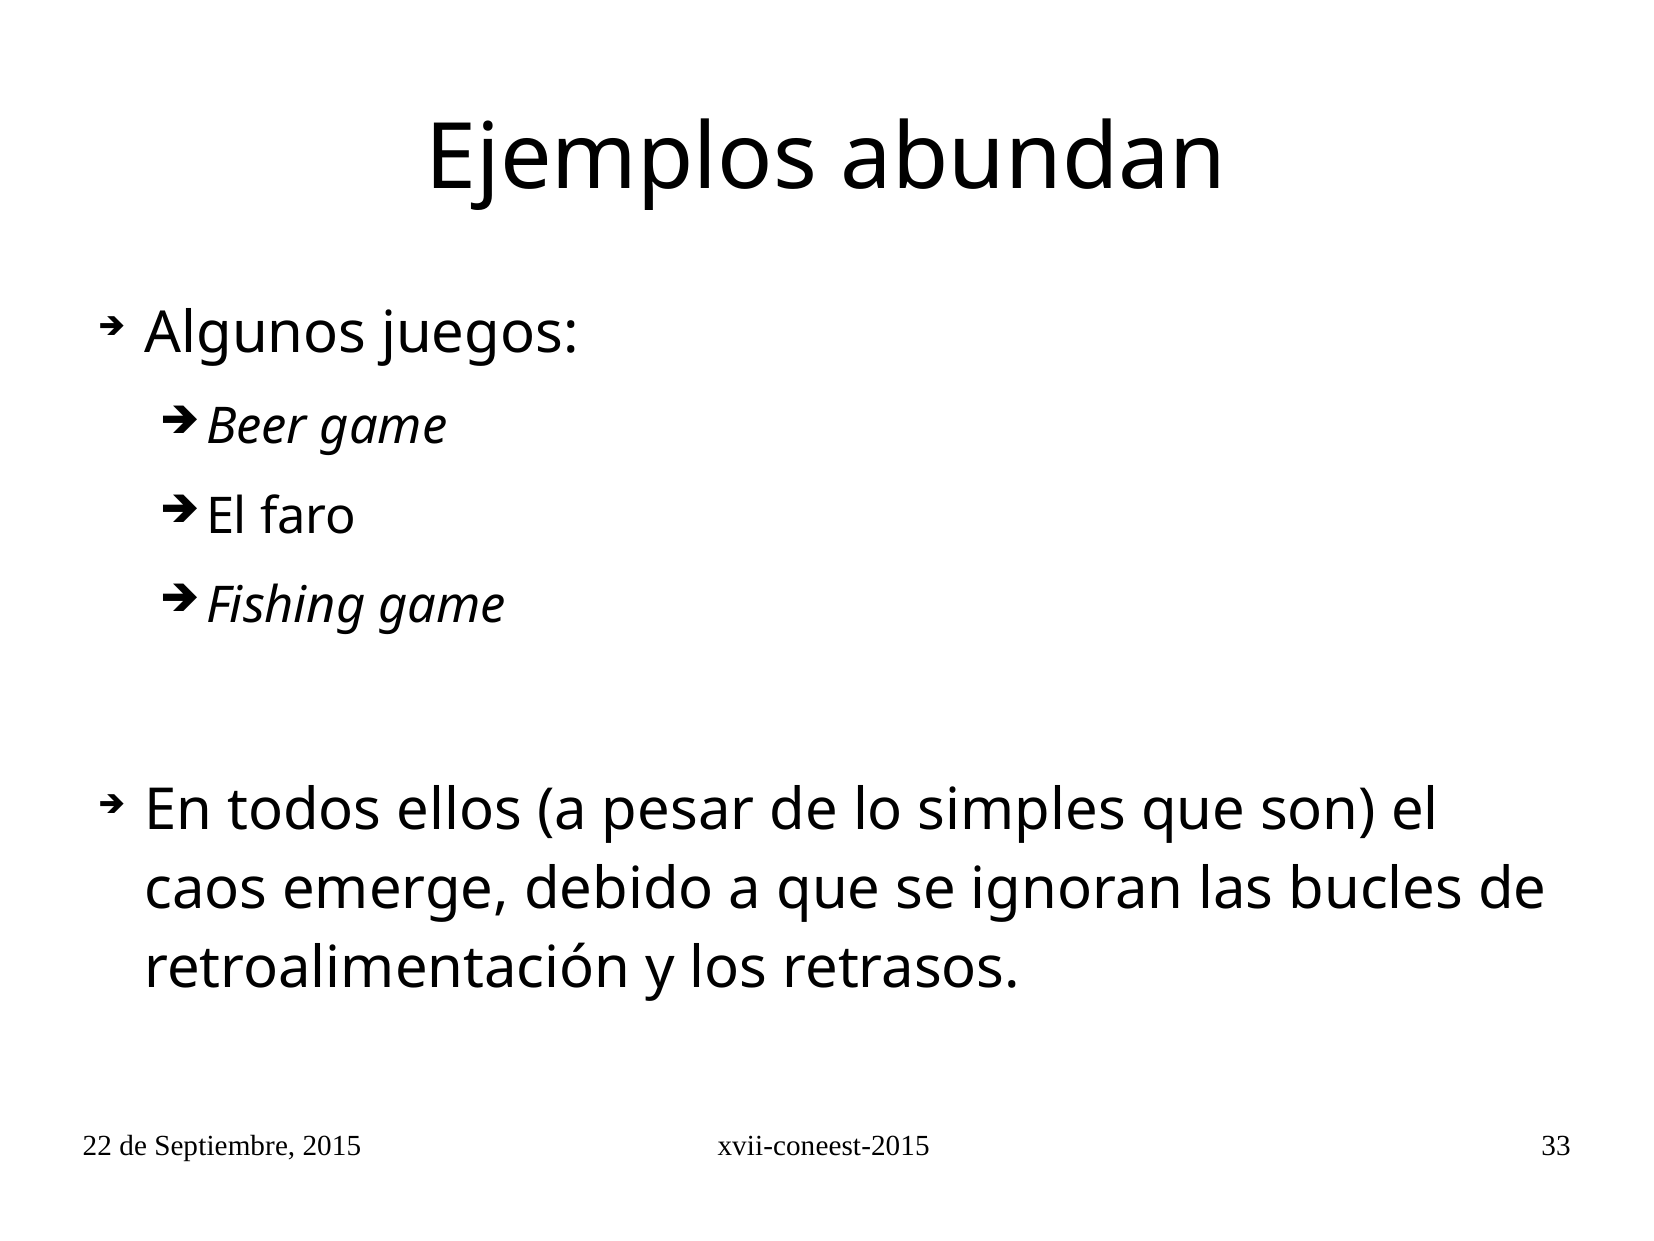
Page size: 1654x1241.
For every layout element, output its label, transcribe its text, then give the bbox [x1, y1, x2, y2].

list Algunos juegos: Beer game El faro Fishing game En todos ellos (a pesar de lo simples que son) el caos emerge, debido a que se ignoran las bucles de retroalimentación y los retrasos. [82, 290, 1571, 1010]
title Ejemplos abundan [82, 49, 1571, 257]
